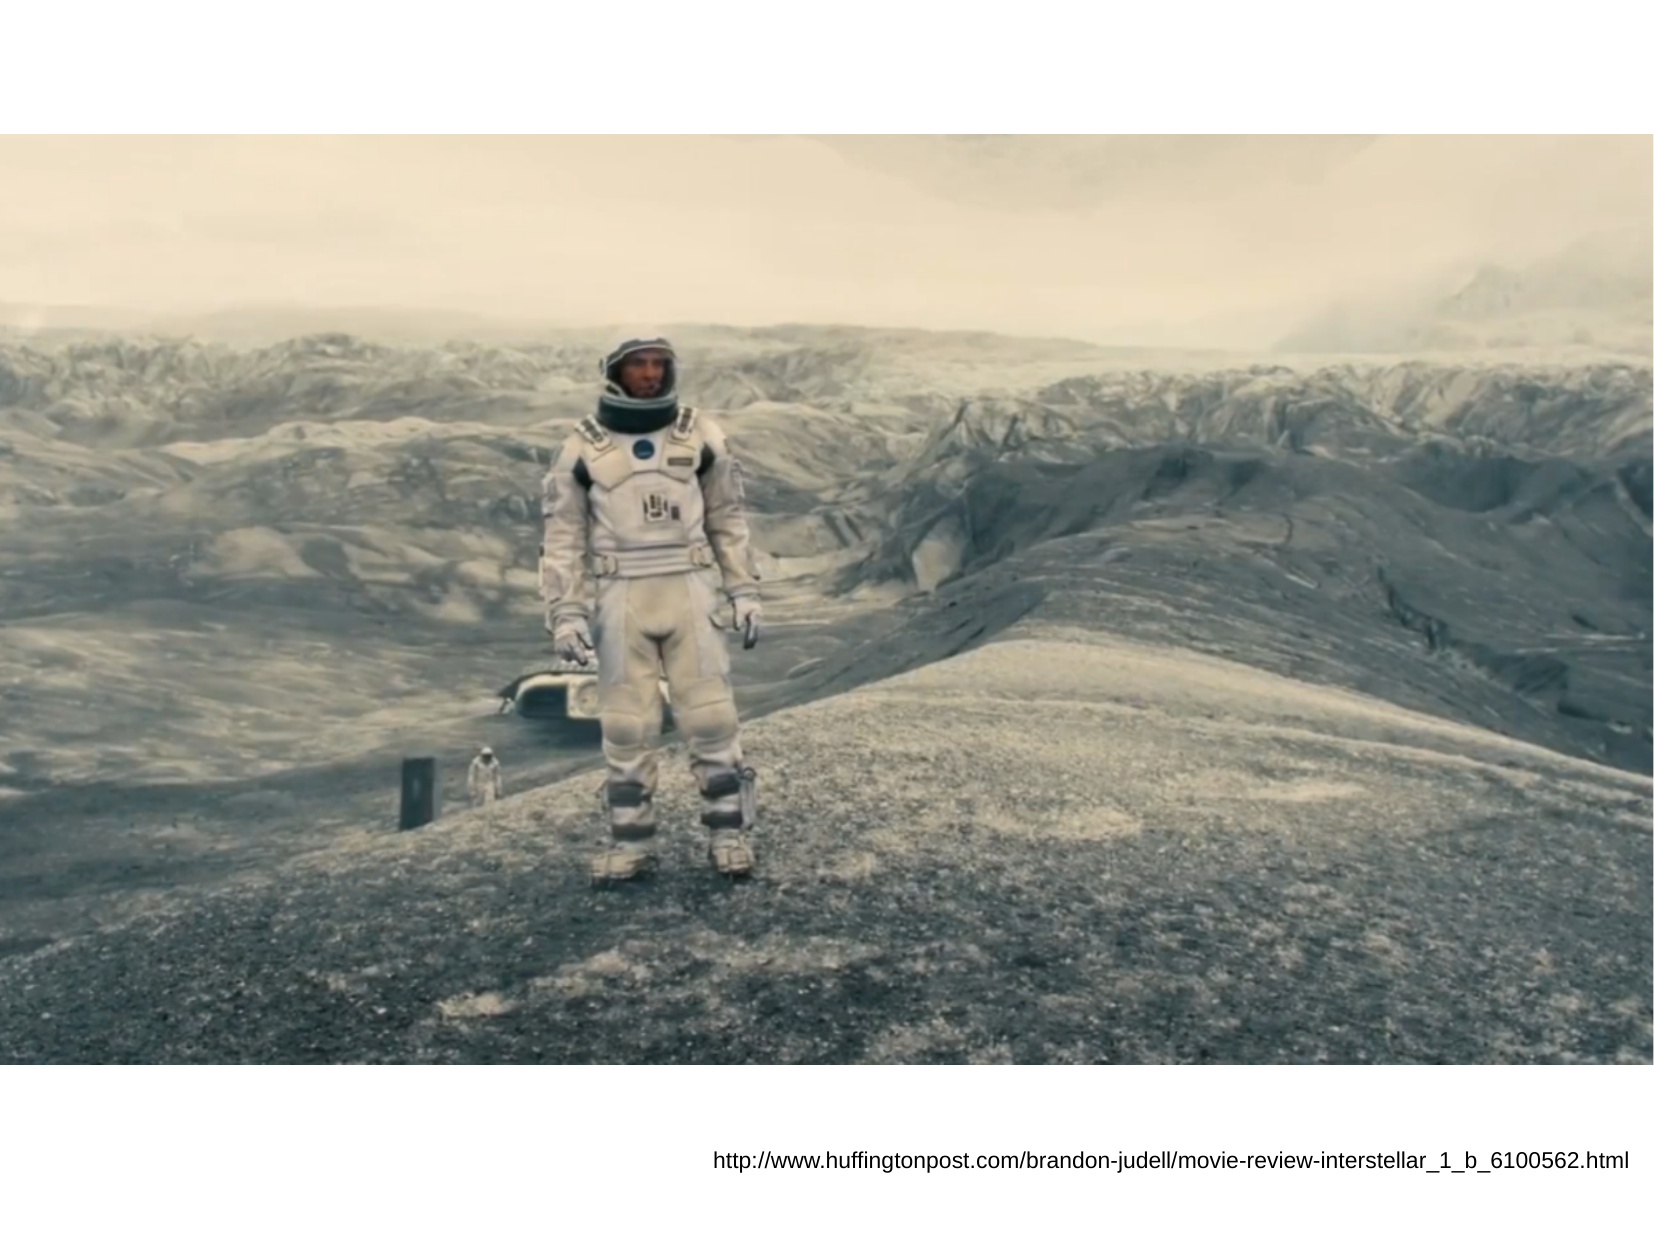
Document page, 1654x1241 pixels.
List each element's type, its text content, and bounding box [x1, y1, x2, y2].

text_box http://www.huffingtonpost.com/brandon-judell/movie-review-interstellar_1_b_6100562.html [698, 1140, 1654, 1197]
picture [0, 134, 1654, 1066]
